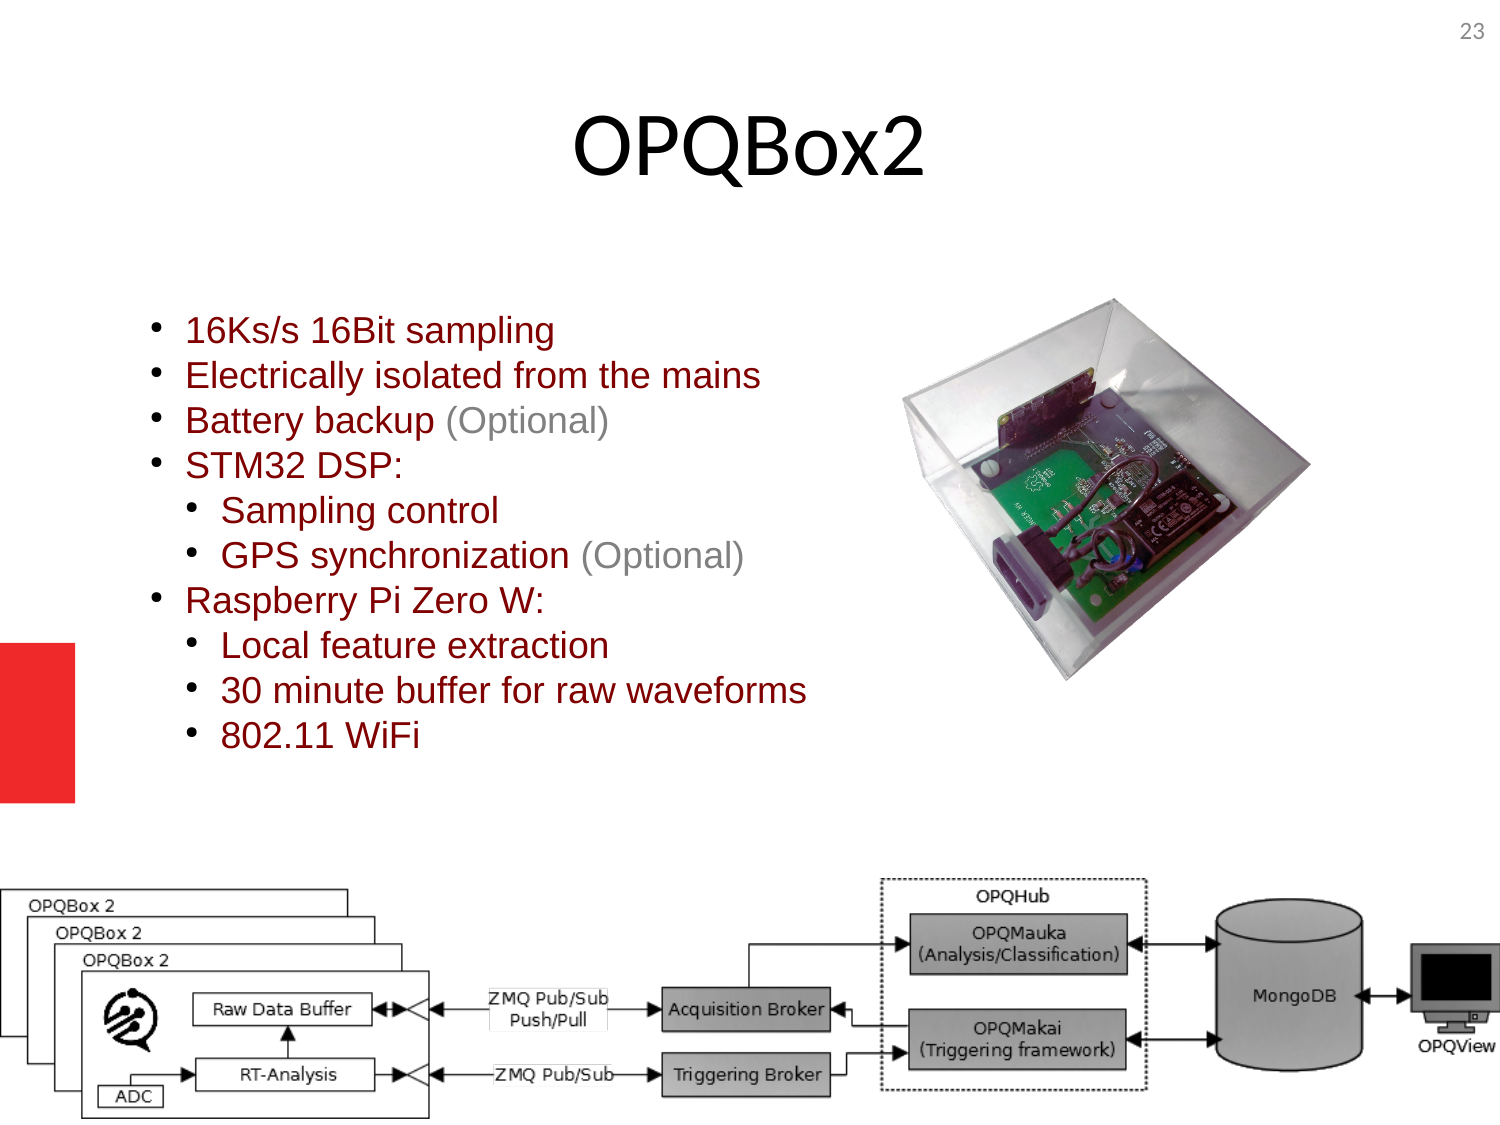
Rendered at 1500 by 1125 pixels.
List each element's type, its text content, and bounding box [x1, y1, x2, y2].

text_box <number> [1149, 0, 1500, 60]
picture [902, 298, 1311, 682]
picture [0, 878, 1500, 1119]
text_box 16Ks/s 16Bit sampling Electrically isolated from the mains Battery backup (Optional) STM32 DSP: Sampling control GPS synchronization (Optional) Raspberry Pi Zero W: Local feature extraction 30 minute buffer for raw waveforms 802.11 WiFi [135, 299, 856, 764]
text_box OPQBox2 [75, 45, 1426, 233]
